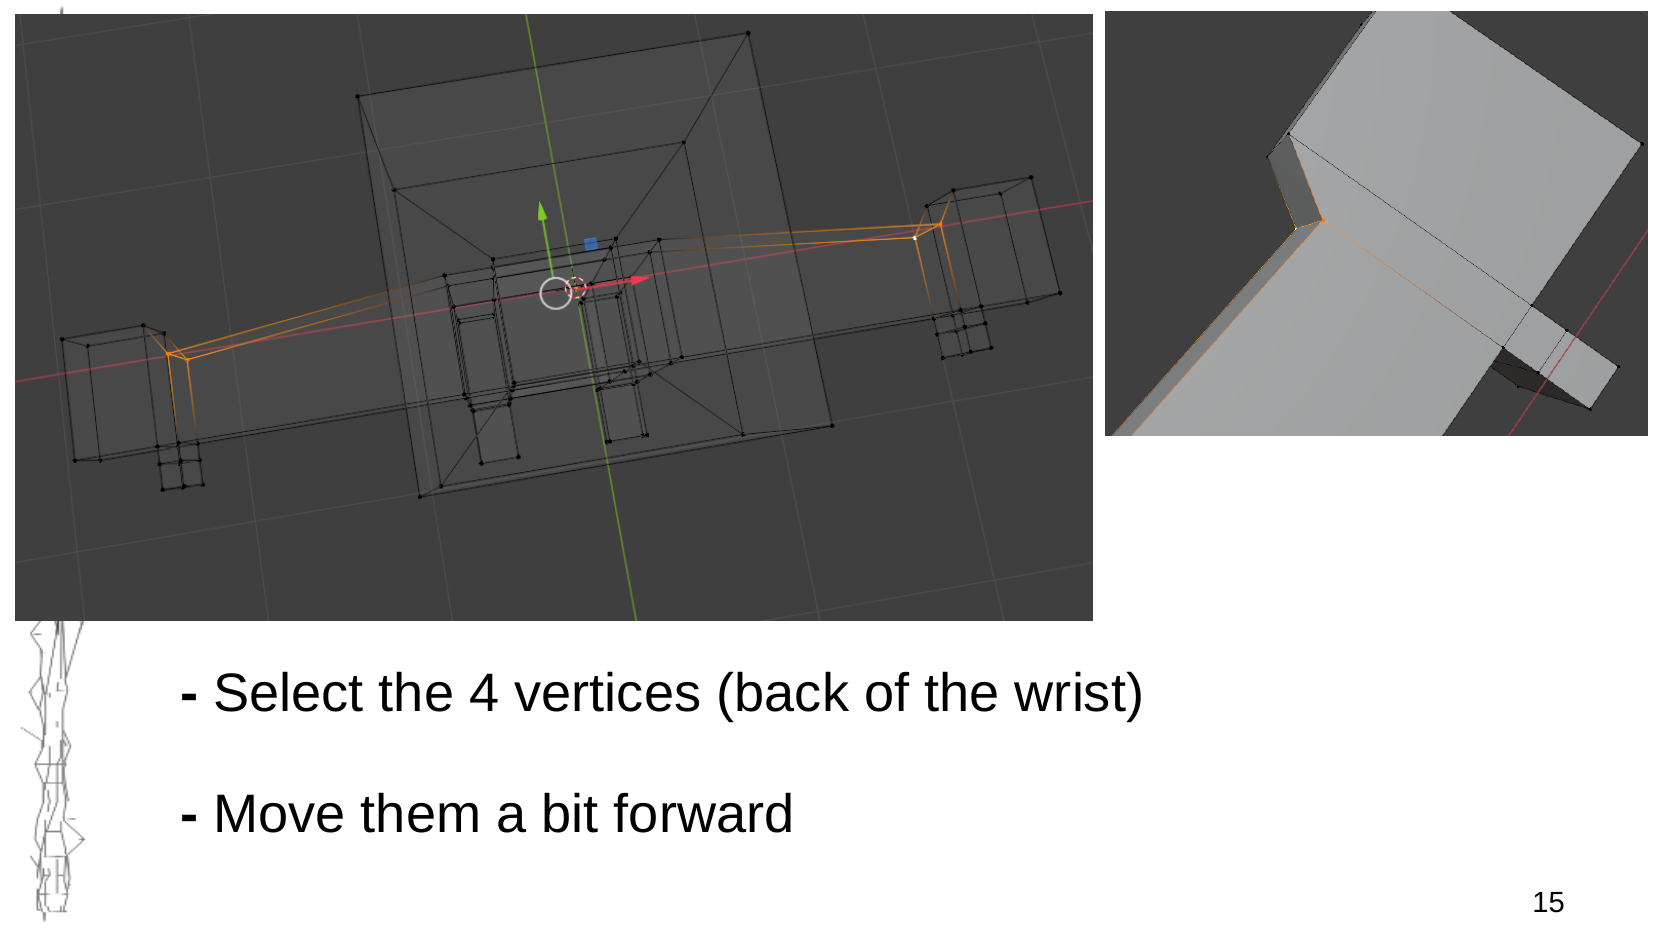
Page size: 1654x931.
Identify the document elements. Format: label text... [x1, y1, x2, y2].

picture [15, 14, 1093, 621]
text_box - Select the 4 vertices (back of the wrist) - Move them a bit forward [165, 655, 1241, 913]
picture [1105, 11, 1648, 437]
